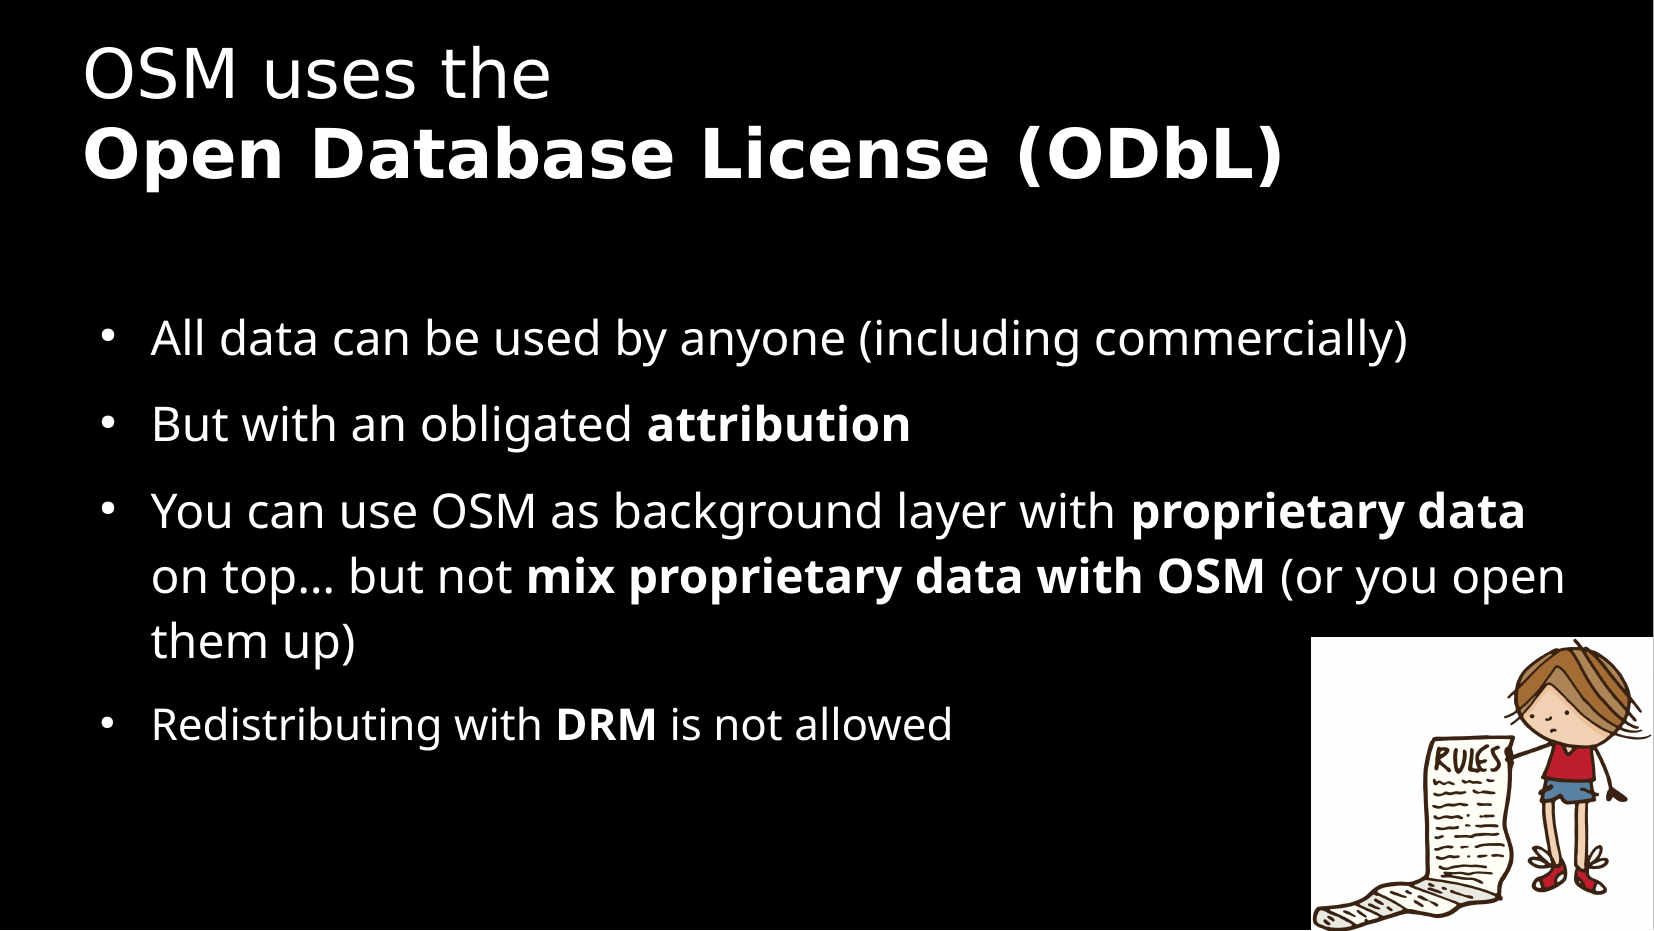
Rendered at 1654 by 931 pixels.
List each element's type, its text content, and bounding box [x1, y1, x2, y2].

title OSM uses the Open Database License (ODbL) [82, 34, 1571, 195]
list All data can be used by anyone (including commercially) But with an obligated attribution You can use OSM as background layer with proprietary data on top… but not mix proprietary data with OSM (or you open them up) Redistributing with DRM is not allowed [82, 217, 1571, 758]
picture [1311, 637, 1654, 931]
